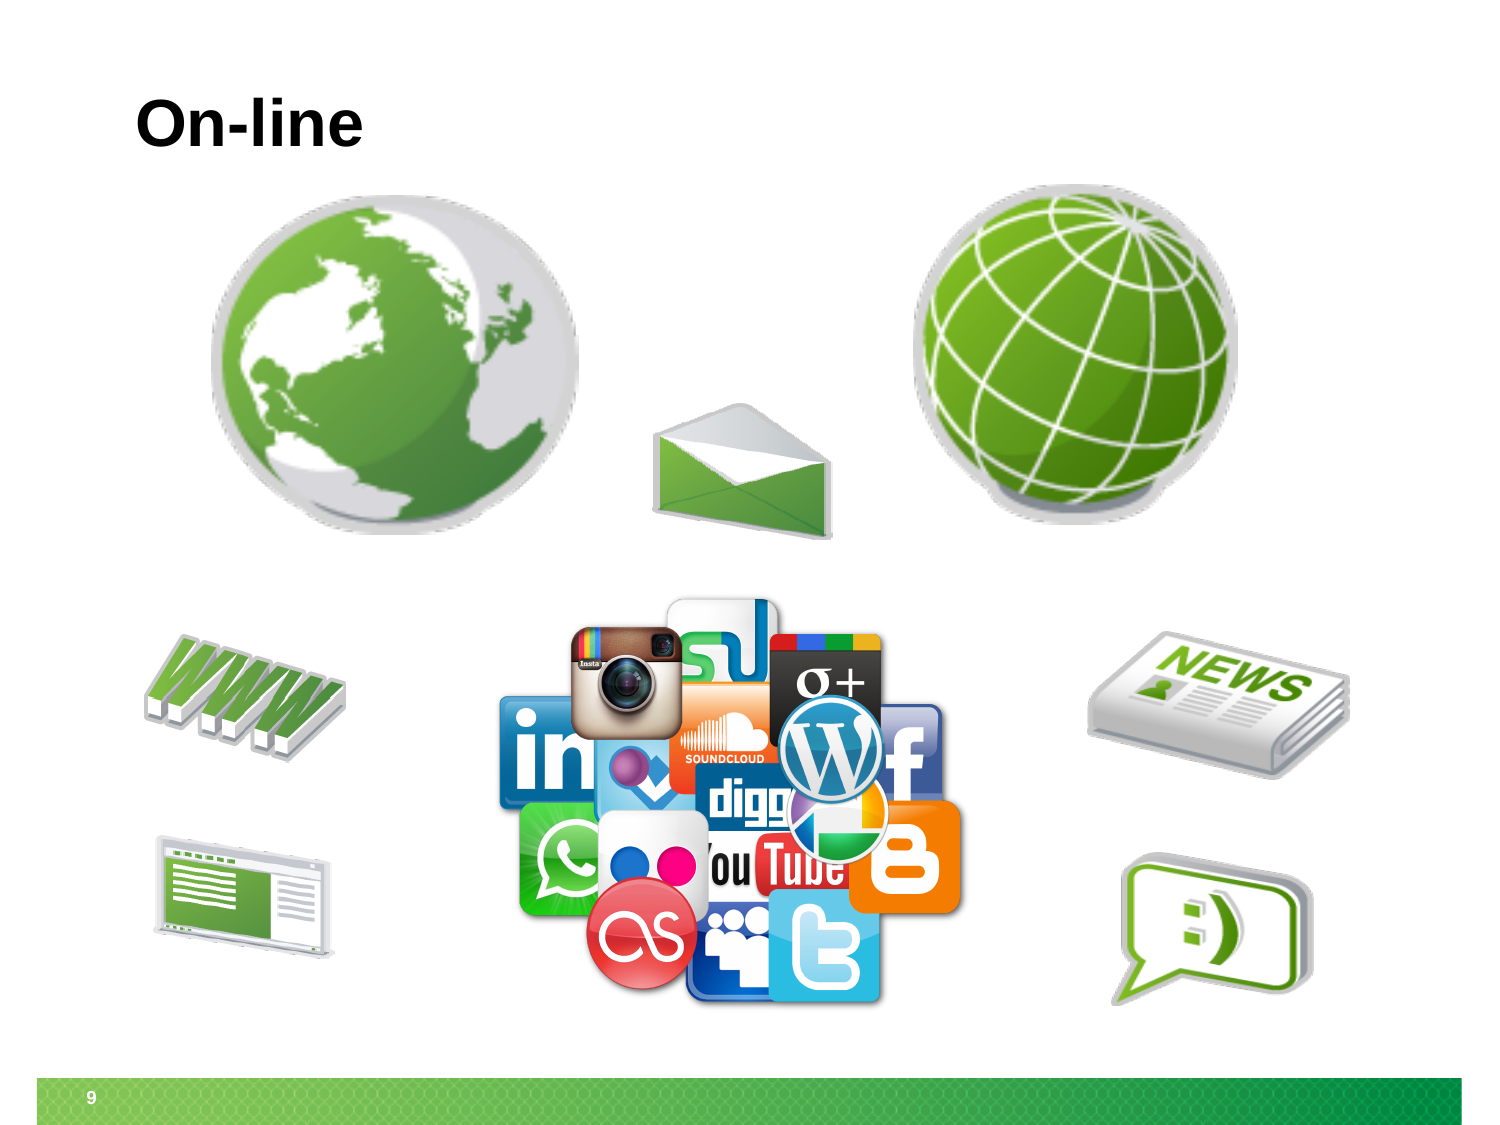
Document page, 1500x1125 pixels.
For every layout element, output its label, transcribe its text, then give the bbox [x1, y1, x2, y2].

picture [652, 403, 833, 540]
picture [1087, 631, 1350, 780]
picture [211, 195, 579, 535]
picture [36, 1078, 1462, 1125]
picture [913, 184, 1238, 525]
picture [144, 634, 346, 763]
picture [1111, 852, 1314, 1006]
title On-line [135, 41, 1372, 204]
picture [491, 590, 973, 1015]
picture [153, 835, 335, 959]
